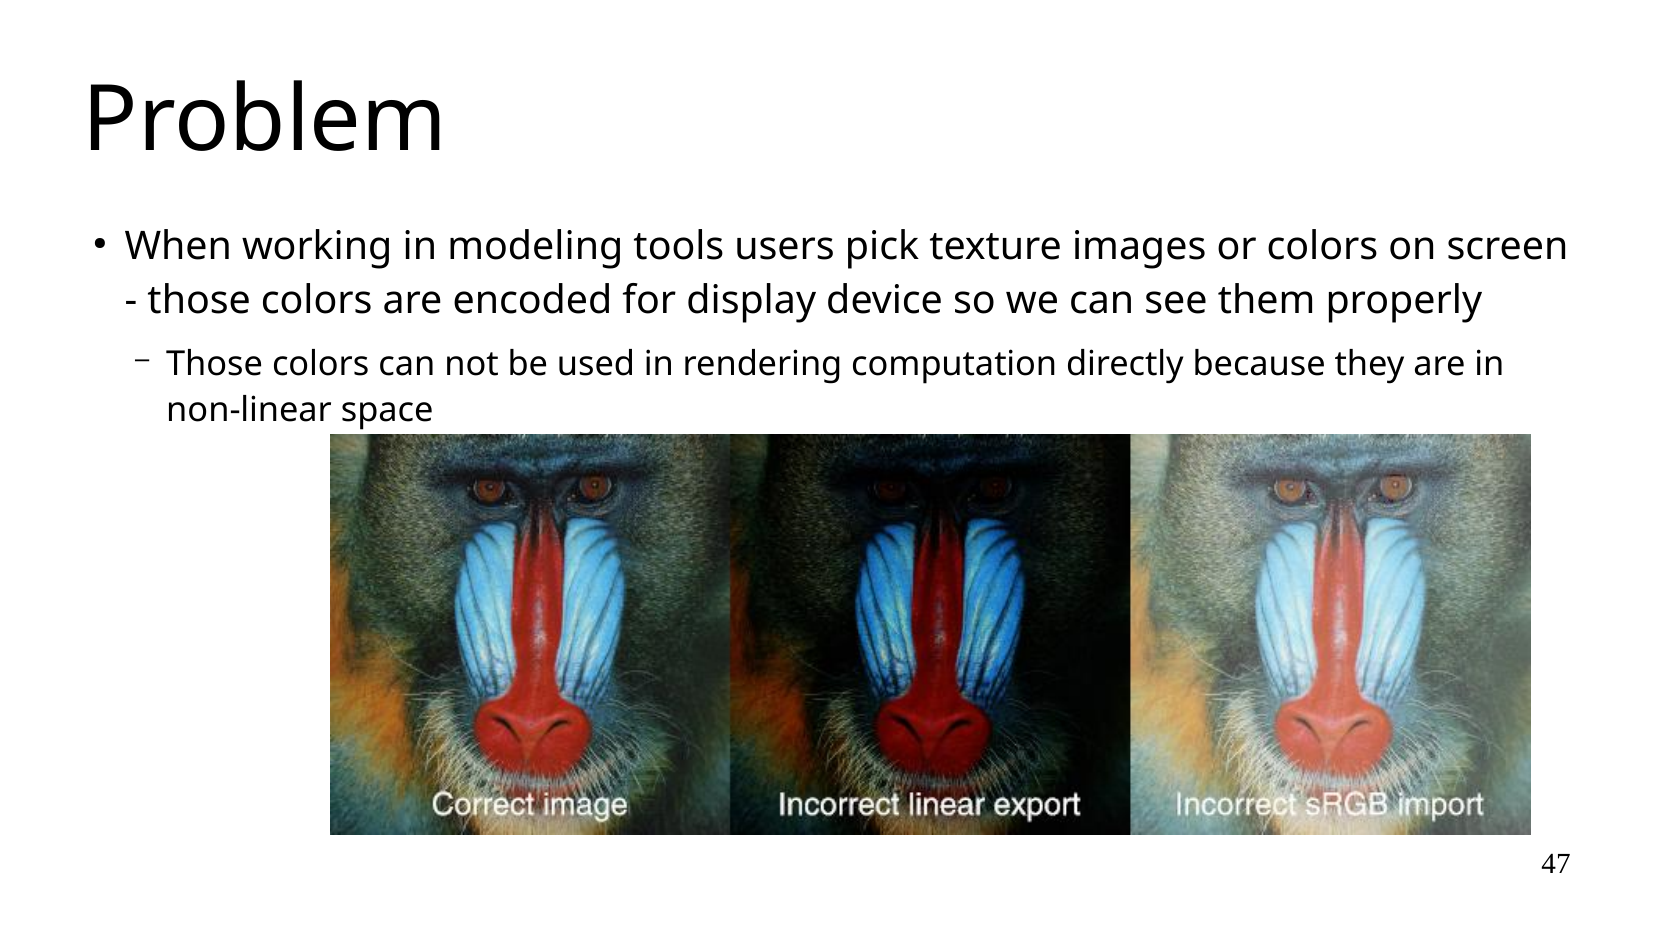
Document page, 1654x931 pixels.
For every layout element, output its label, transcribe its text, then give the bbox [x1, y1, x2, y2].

picture [330, 434, 1531, 835]
list When working in modeling tools users pick texture images or colors on screen - those colors are encoded for display device so we can see them properly Those colors can not be used in rendering computation directly because they are in non-linear space [82, 217, 1571, 436]
title Problem [82, 37, 1571, 193]
